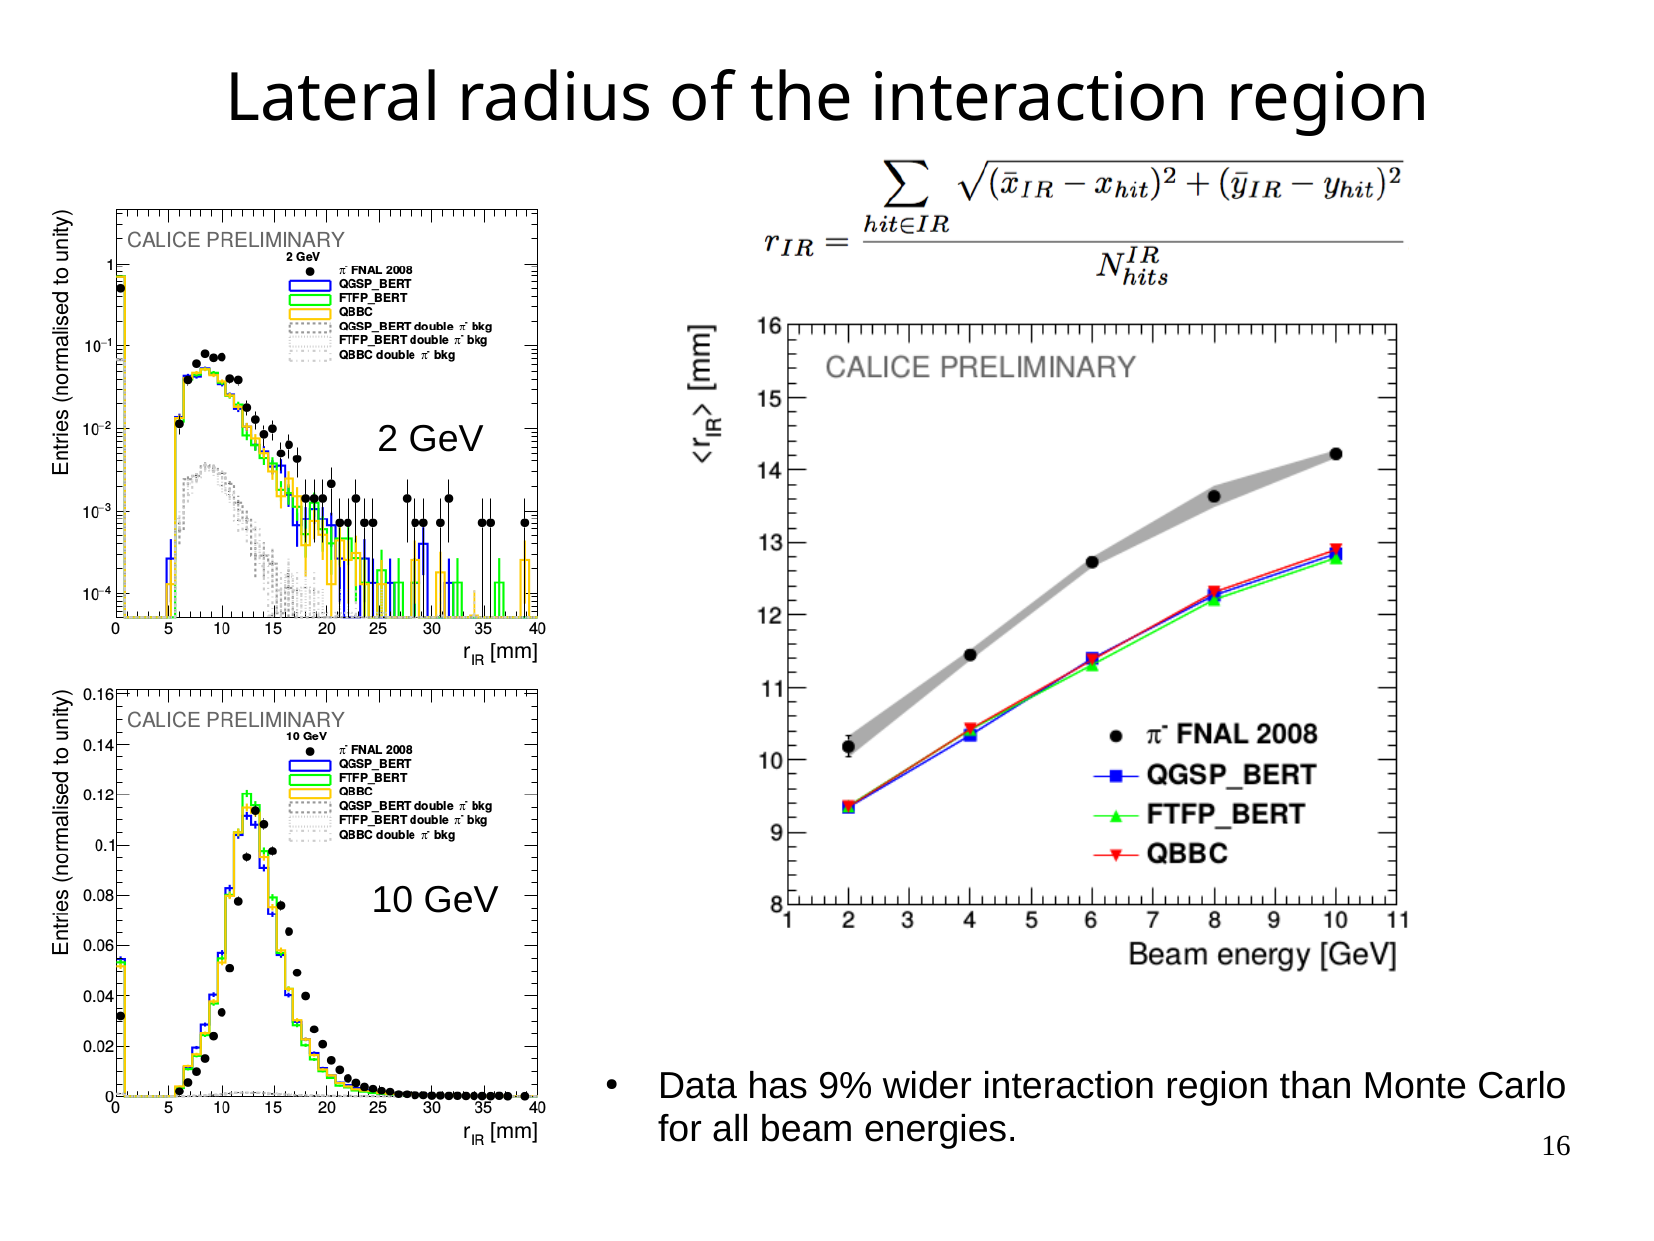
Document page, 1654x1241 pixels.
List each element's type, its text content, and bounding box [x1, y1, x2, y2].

text_box 10 GeV [356, 870, 514, 928]
text_box 2 GeV [362, 410, 499, 468]
title Lateral radius of the interaction region [85, 52, 1571, 138]
list Data has 9% wider interaction region than Monte Carlo for all beam energies. [587, 1064, 1571, 1224]
picture [48, 176, 573, 1145]
picture [677, 137, 1426, 973]
